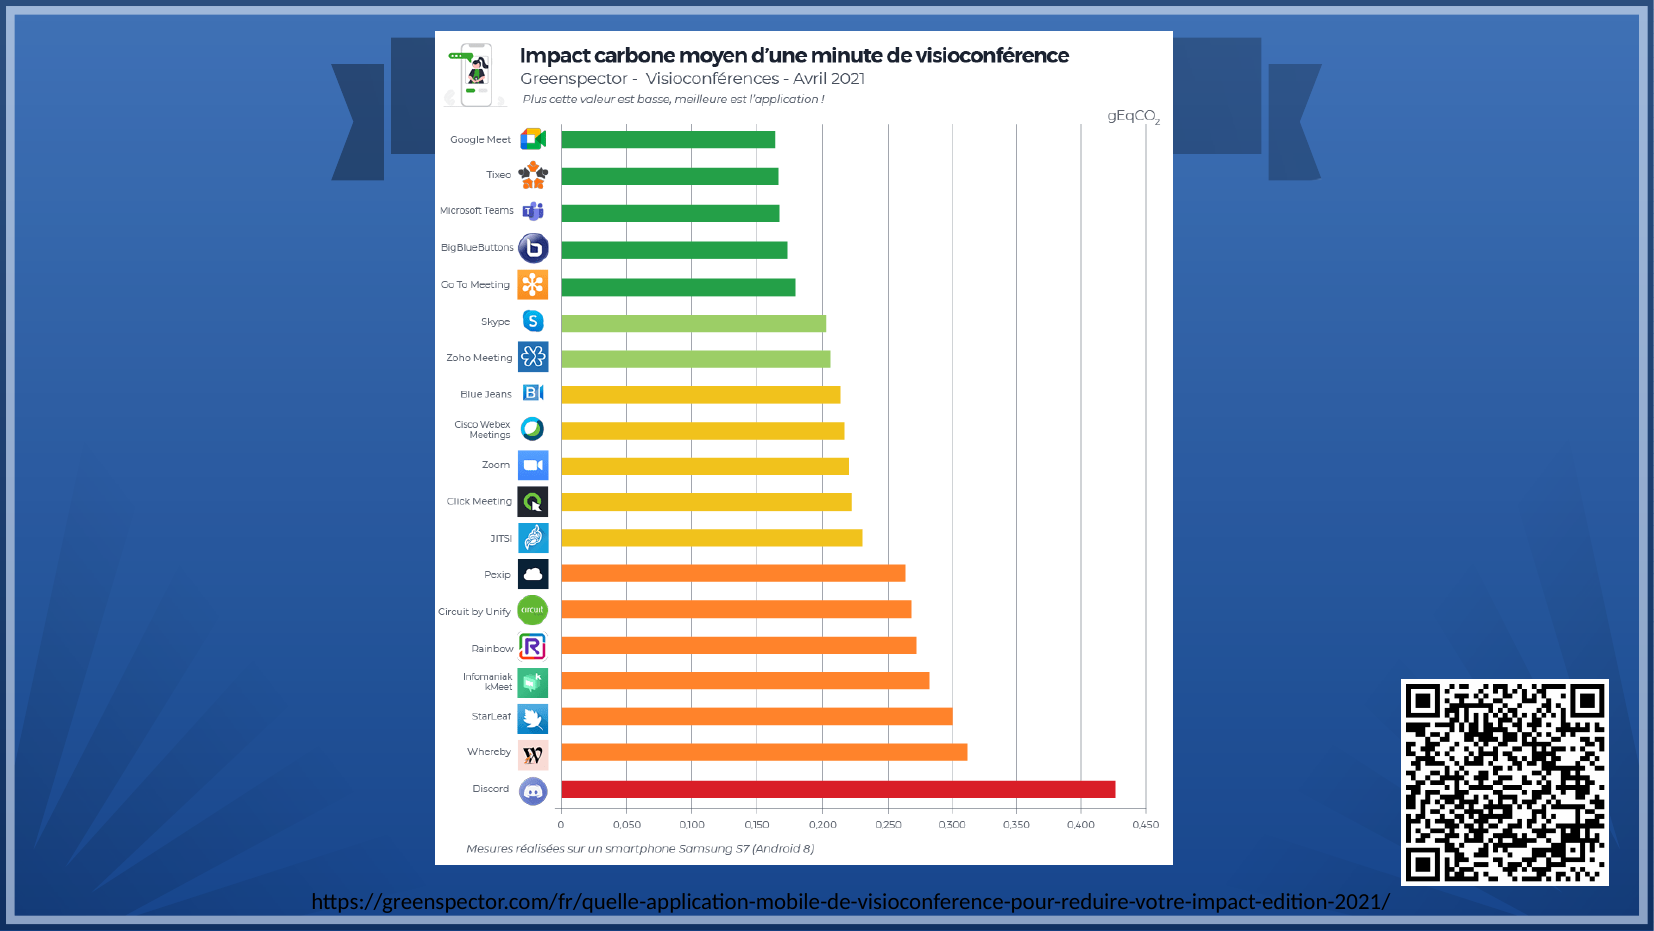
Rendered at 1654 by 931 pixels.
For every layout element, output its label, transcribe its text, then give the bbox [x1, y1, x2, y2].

picture [1401, 679, 1609, 886]
text_box https://greenspector.com/fr/quelle-application-mobile-de-visioconference-pour-reduire-votre-impact-edition-2021/ [296, 878, 1443, 922]
picture [435, 31, 1173, 865]
